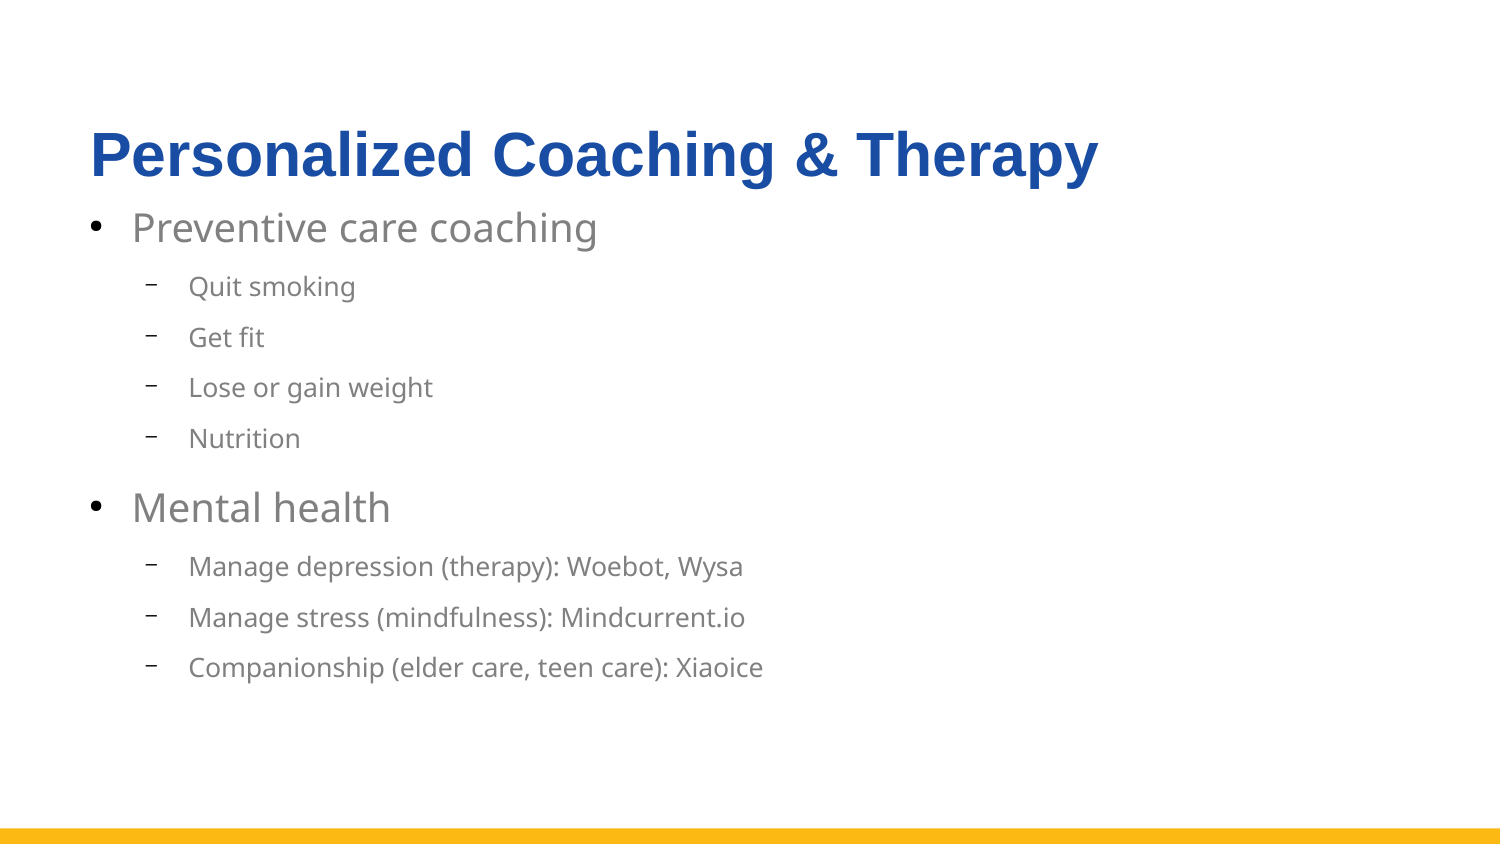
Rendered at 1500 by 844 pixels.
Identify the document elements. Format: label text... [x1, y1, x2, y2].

title Personalized Coaching & Therapy [75, 0, 1425, 197]
list Preventive care coaching Quit smoking Get fit Lose or gain weight Nutrition Mental health Manage depression (therapy): Woebot, Wysa Manage stress (mindfulness): Mindcurrent.io Companionship (elder care, teen care): Xiaoice [75, 197, 1425, 687]
